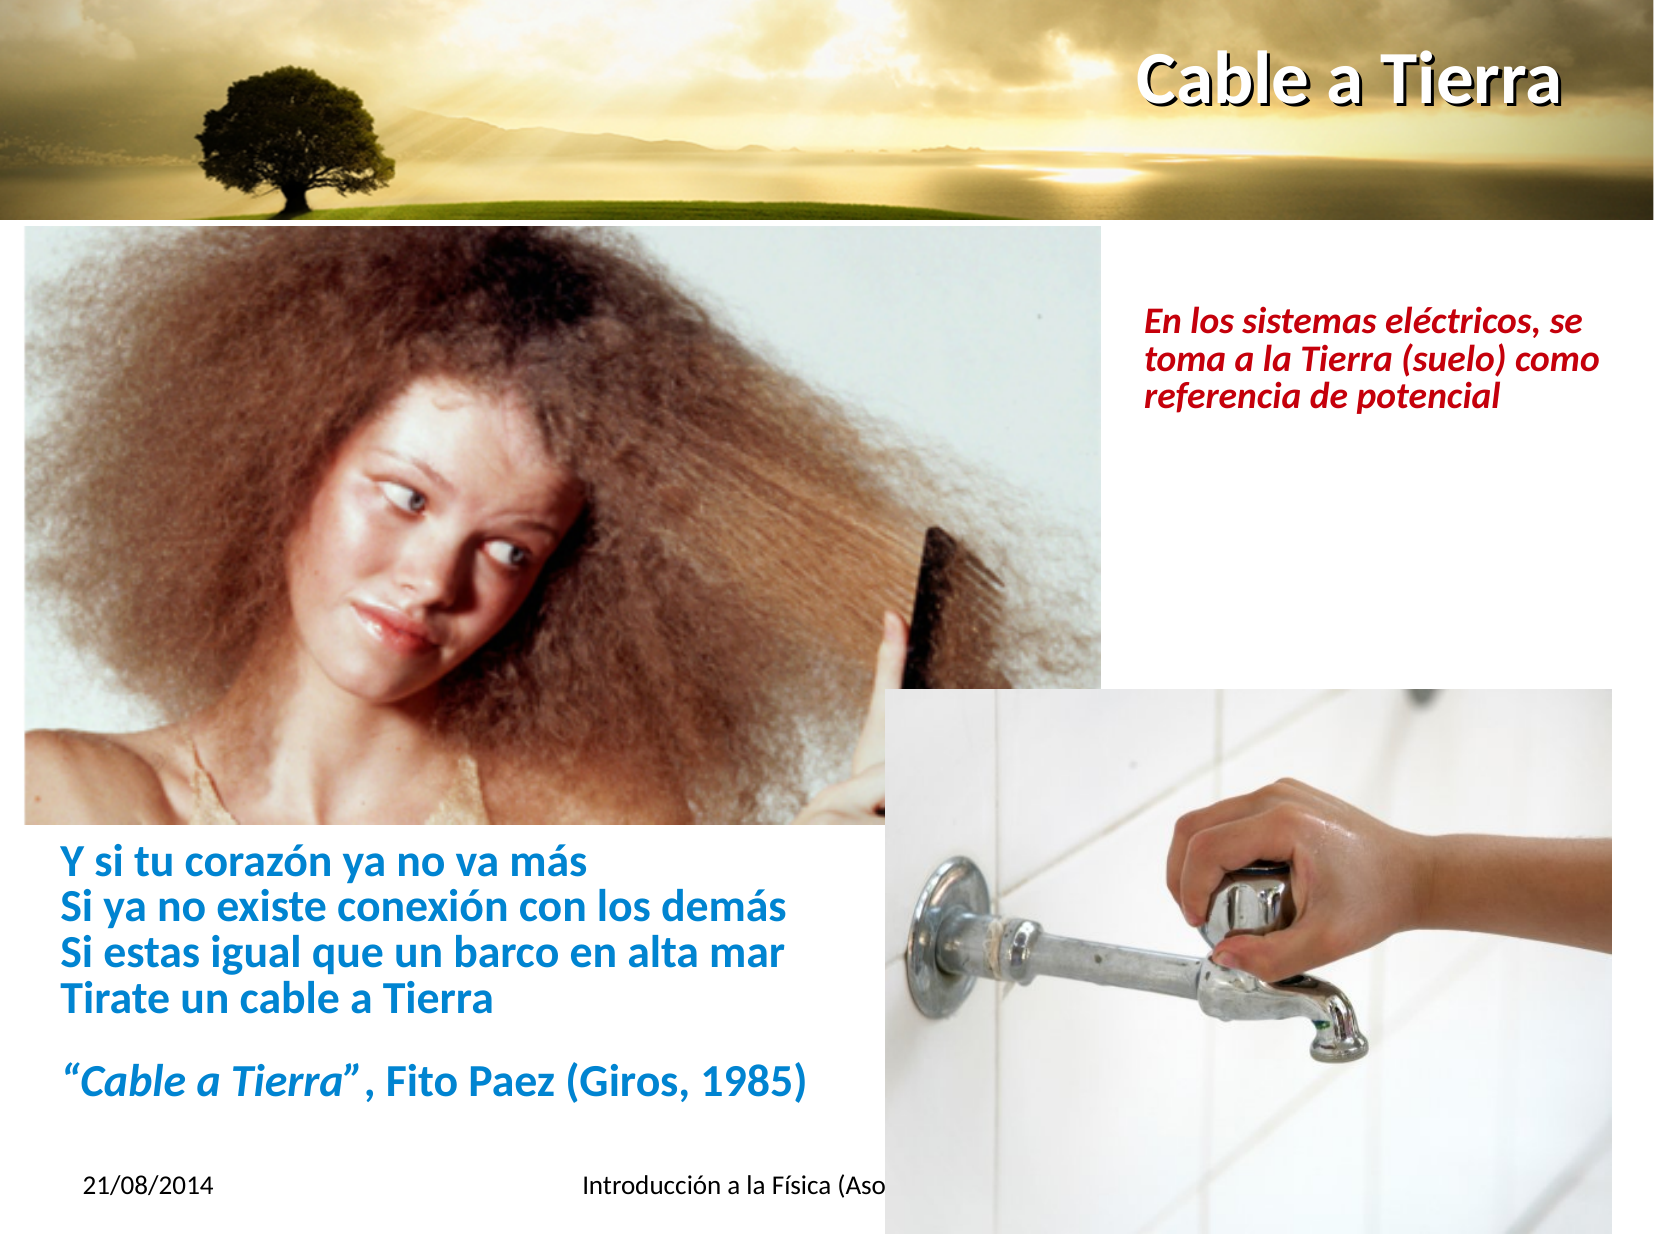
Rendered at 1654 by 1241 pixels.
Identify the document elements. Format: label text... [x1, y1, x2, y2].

picture [0, 0, 1654, 220]
picture [23, 226, 1612, 1234]
text_box Y si tu corazón ya no va más Si ya no existe conexión con los demás Si estas igual que un barco en alta mar Tirate un cable a Tierra “Cable a Tierra”, Fito Paez (Giros, 1985) [45, 834, 825, 1174]
text_box En los sistemas eléctricos, se toma a la Tierra (suelo) como referencia de potencial [1129, 297, 1617, 451]
title Cable a Tierra [75, 19, 1564, 151]
